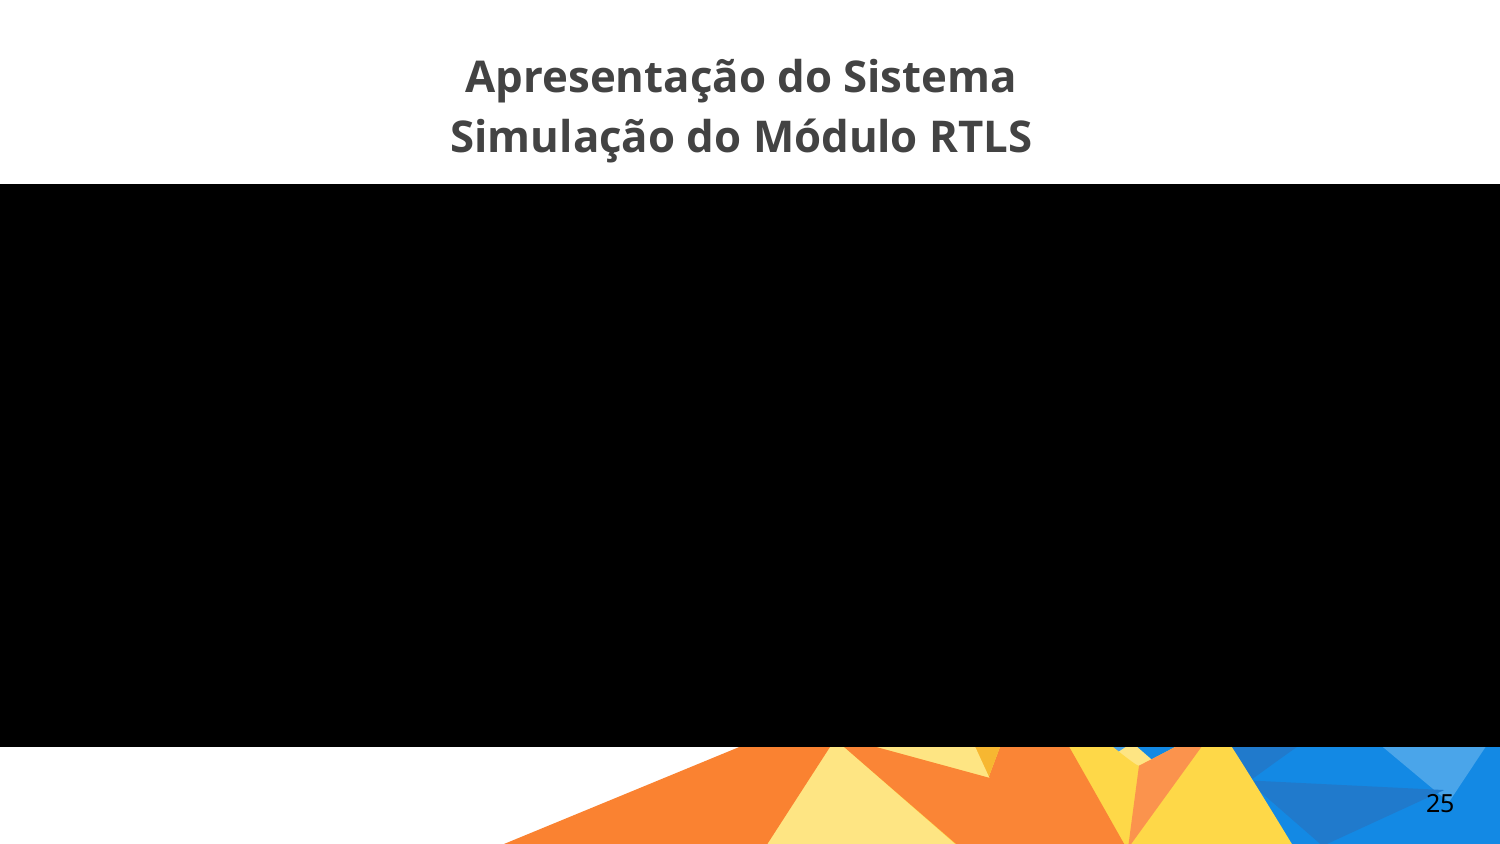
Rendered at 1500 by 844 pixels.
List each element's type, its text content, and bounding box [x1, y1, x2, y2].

picture [0, 184, 1500, 747]
title Simulação do Módulo RTLS [379, 108, 1103, 177]
title Apresentação do Sistema [426, 21, 1057, 117]
slide_number <number> [1410, 772, 1500, 837]
